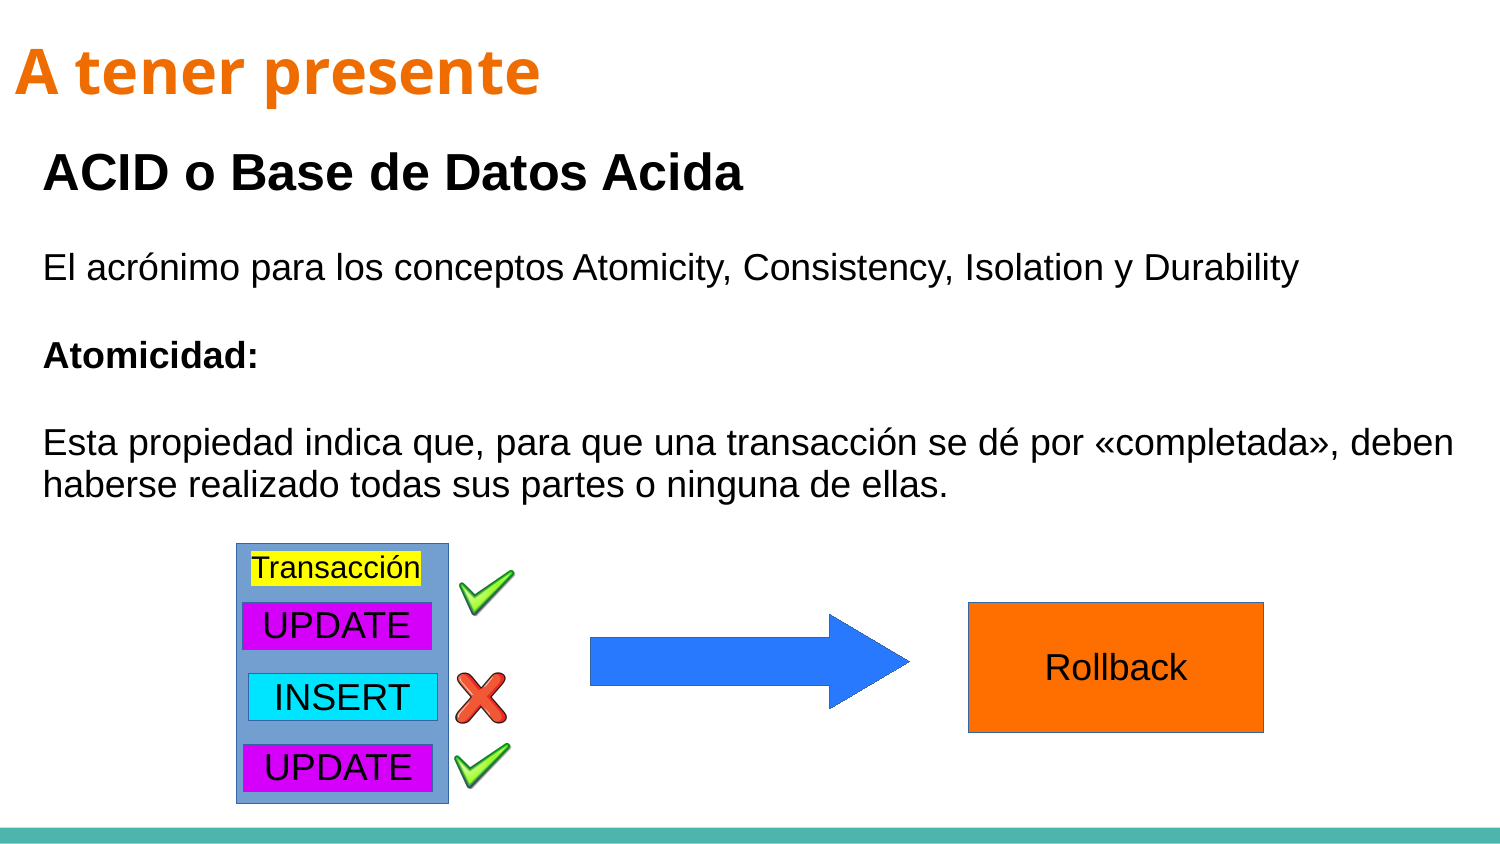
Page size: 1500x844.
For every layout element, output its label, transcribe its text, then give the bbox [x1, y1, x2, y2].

text_box UPDATE [243, 744, 433, 792]
picture [446, 663, 516, 799]
text_box [236, 593, 449, 804]
text_box [590, 614, 910, 709]
text_box UPDATE [242, 602, 432, 650]
title A tener presente [0, 11, 1469, 128]
text_box Transacción [236, 543, 449, 593]
picture [453, 559, 520, 626]
text_box ACID o Base de Datos Acida El acrónimo para los conceptos Atomicity, Consistency, Isolation y Durability Atomicidad: Esta propiedad indica que, para que una transacción se dé por «completada», deben haberse realizado todas sus partes o ninguna de ellas. [27, 135, 1477, 514]
text_box Rollback [968, 602, 1264, 733]
text_box INSERT [248, 673, 438, 721]
